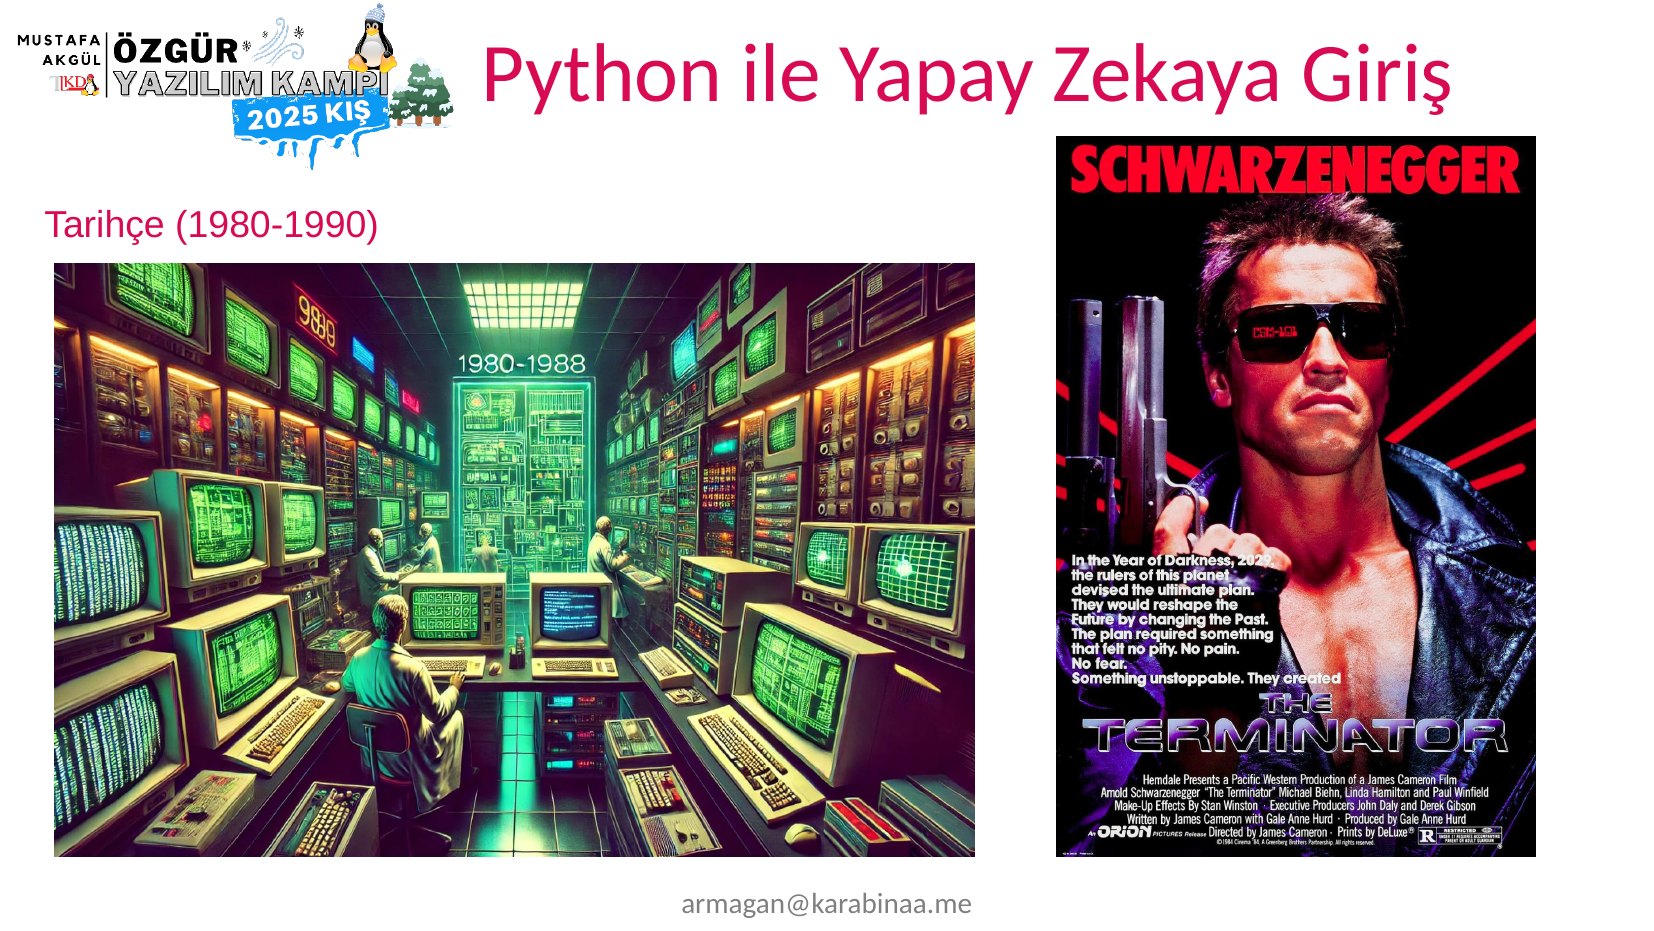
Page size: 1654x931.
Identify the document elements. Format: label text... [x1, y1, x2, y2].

picture [1056, 136, 1536, 857]
text_box Tarihçe (1980-1990) [29, 196, 516, 296]
text_box Python ile Yapay Zekaya Giriş [467, 10, 1654, 126]
text_box armagan@karabinaa.me [0, 877, 1654, 928]
picture [54, 263, 975, 857]
picture [0, 0, 463, 177]
